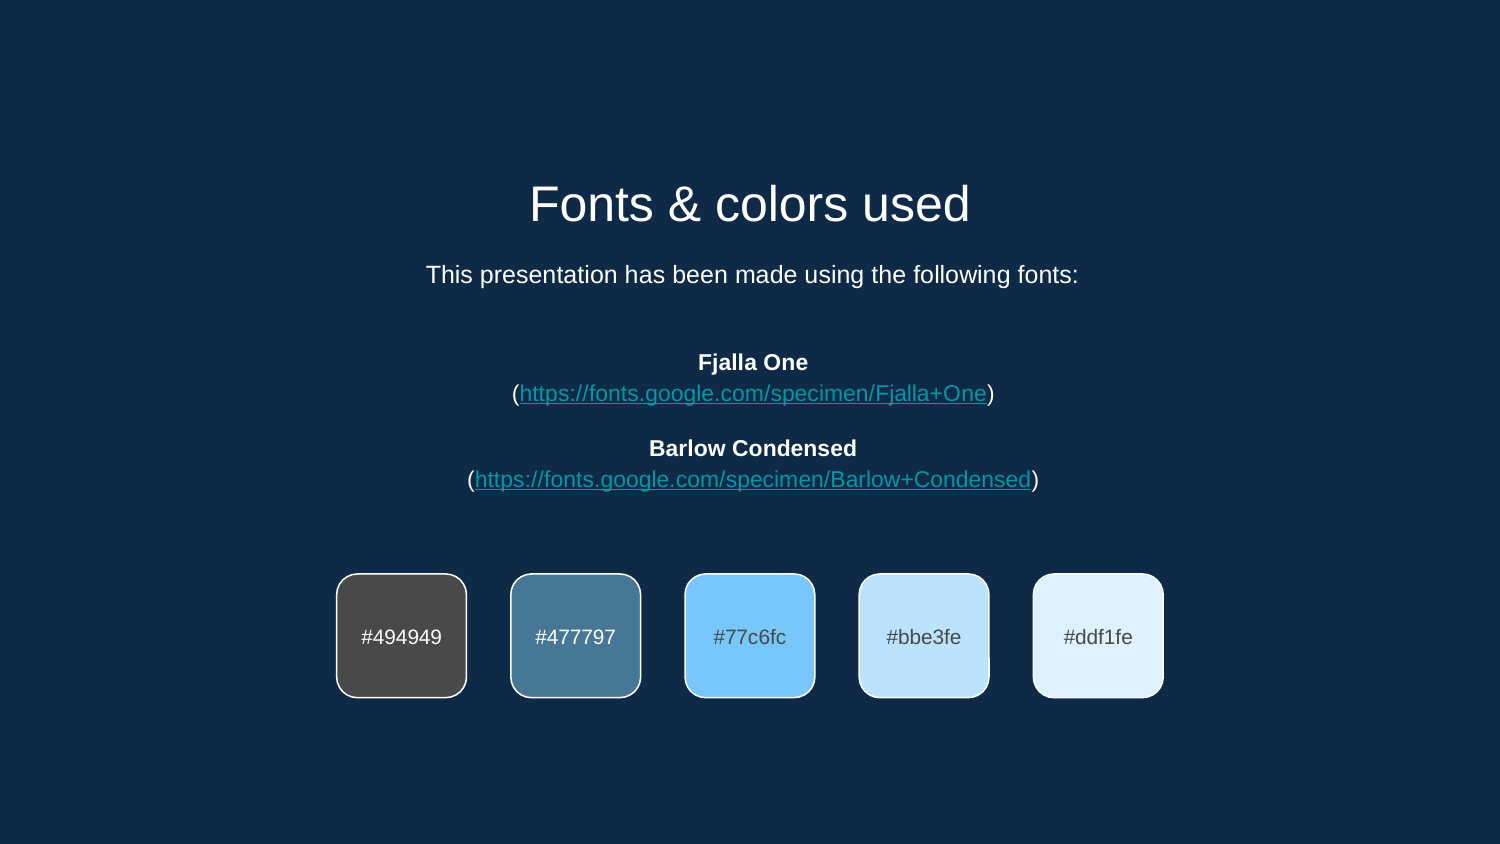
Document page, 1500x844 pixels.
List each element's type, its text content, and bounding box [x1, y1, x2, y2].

text_box #477797 [510, 599, 641, 672]
text_box #ddf1fe [1033, 599, 1164, 672]
list Fjalla One (https://fonts.google.com/specimen/Fjalla+One) Barlow Condensed (https://fonts.google.com/specimen/Barlow+Condensed) [175, 314, 1332, 521]
text_box [1033, 573, 1164, 599]
list This presentation has been made using the following fonts: [175, 239, 1332, 312]
text_box [859, 672, 989, 698]
text_box [859, 573, 989, 599]
text_box #bbe3fe [859, 599, 989, 672]
text_box [685, 573, 815, 599]
text_box #494949 [336, 599, 467, 672]
text_box [510, 672, 641, 698]
text_box [1033, 672, 1164, 698]
text_box [510, 573, 641, 599]
title Fonts & colors used [171, 156, 1328, 236]
text_box [336, 573, 467, 599]
text_box [336, 672, 467, 698]
text_box [685, 672, 815, 698]
text_box #77c6fc [685, 599, 815, 672]
